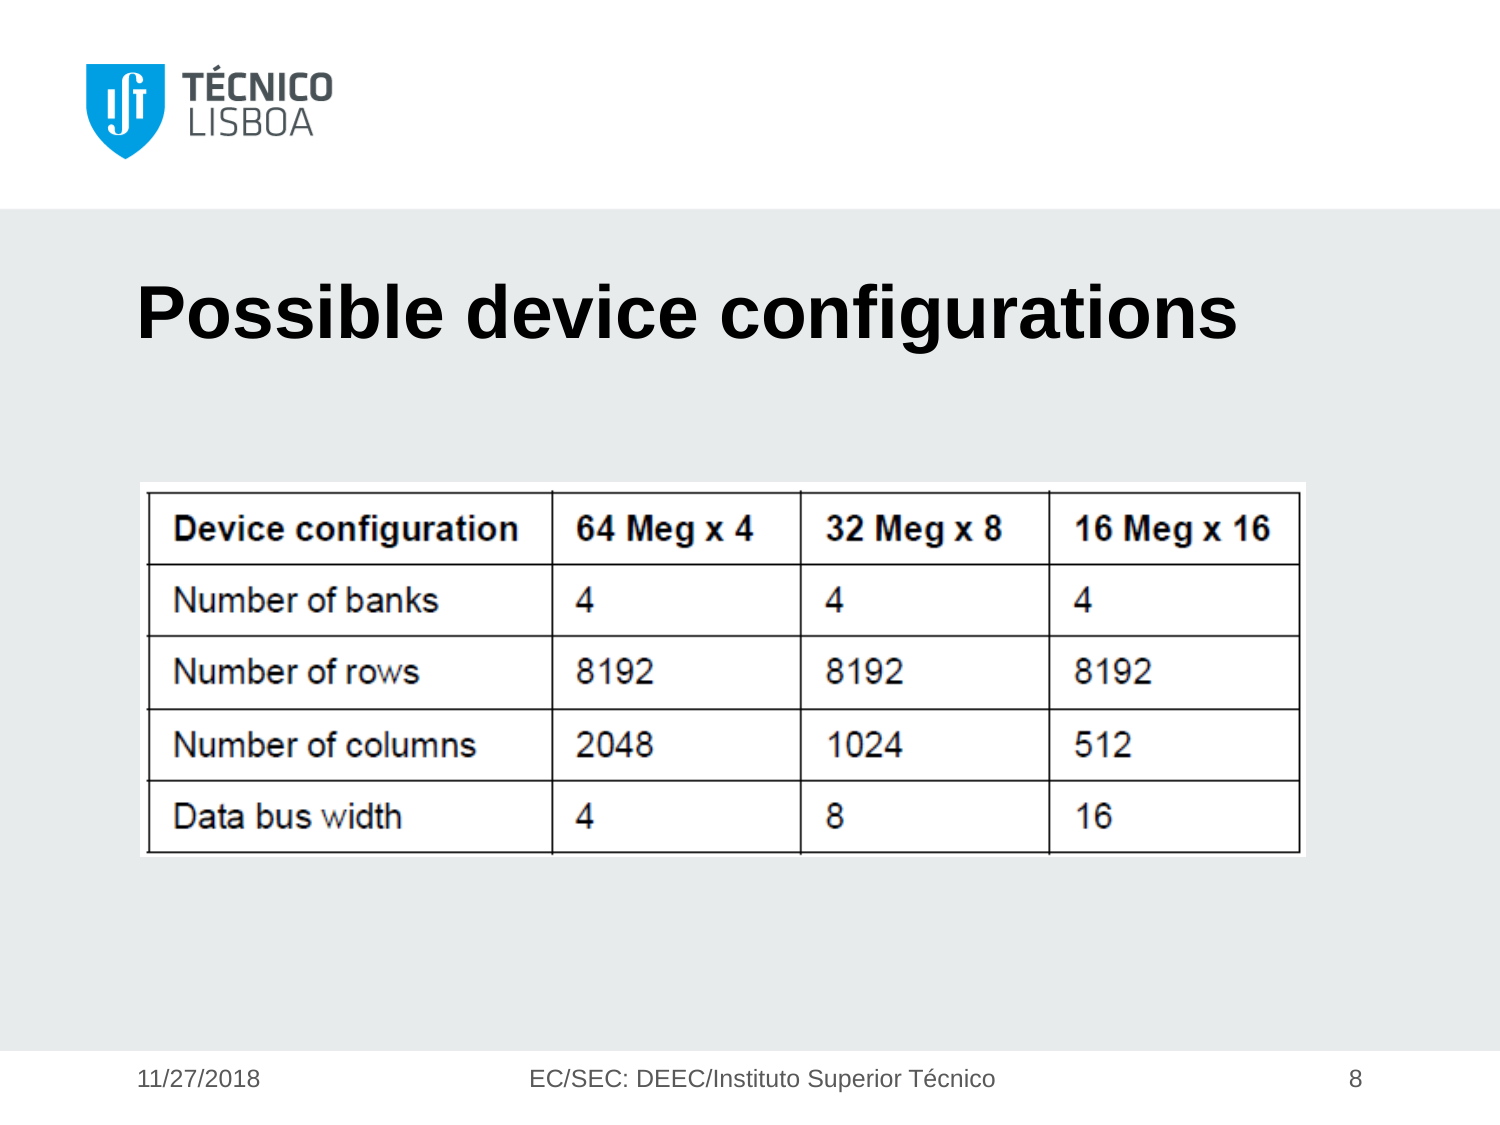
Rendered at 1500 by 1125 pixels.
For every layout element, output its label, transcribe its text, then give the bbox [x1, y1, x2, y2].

slide_number 11/27/2018 [121, 1052, 425, 1103]
footer EC/SEC: DEEC/Instituto Superior Técnico [512, 1052, 1021, 1103]
picture [0, 0, 1500, 1125]
slide_number <number> [1077, 1052, 1378, 1103]
title Possible device configurations [121, 237, 1378, 381]
